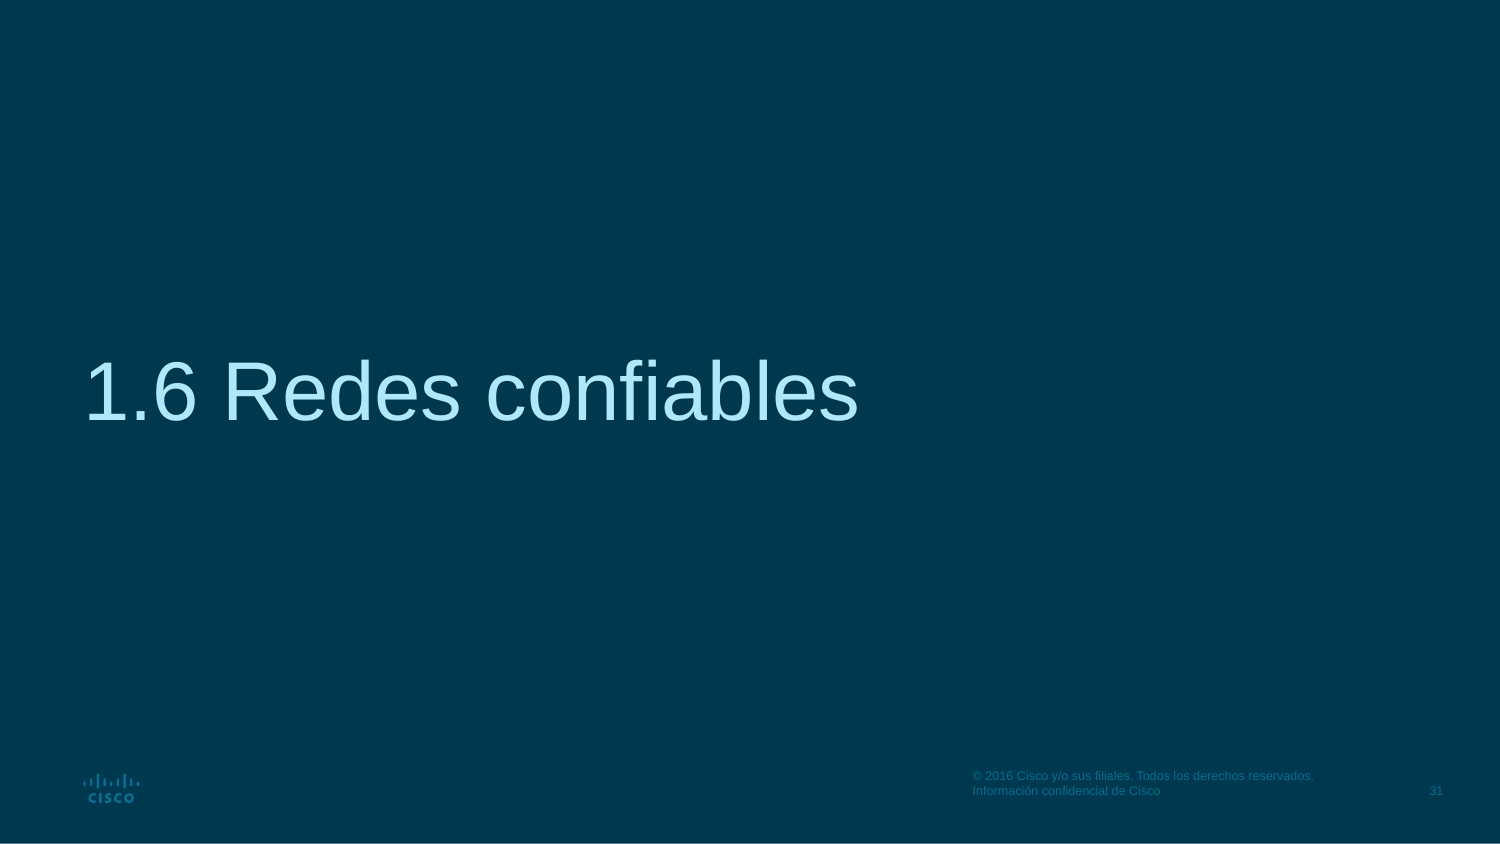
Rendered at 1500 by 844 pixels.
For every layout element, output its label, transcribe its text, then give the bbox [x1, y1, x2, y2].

title 1.6 Redes confiables [68, 150, 1419, 446]
